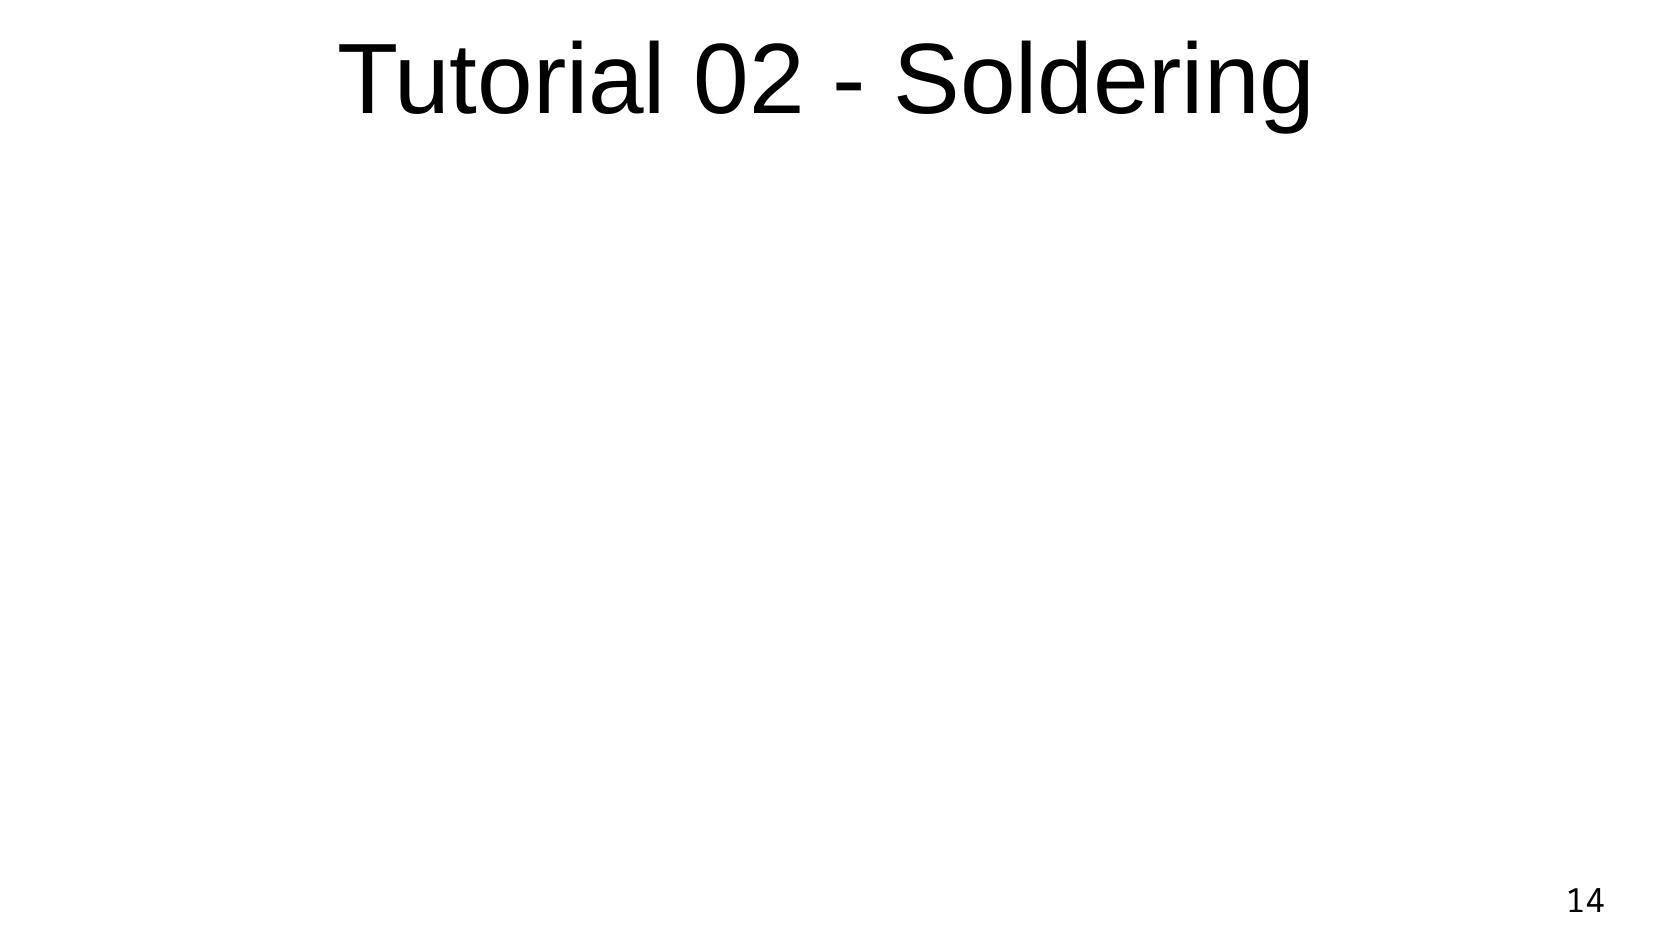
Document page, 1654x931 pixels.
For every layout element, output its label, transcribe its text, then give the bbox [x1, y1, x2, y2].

title Tutorial 02 - Soldering [82, 1, 1571, 157]
